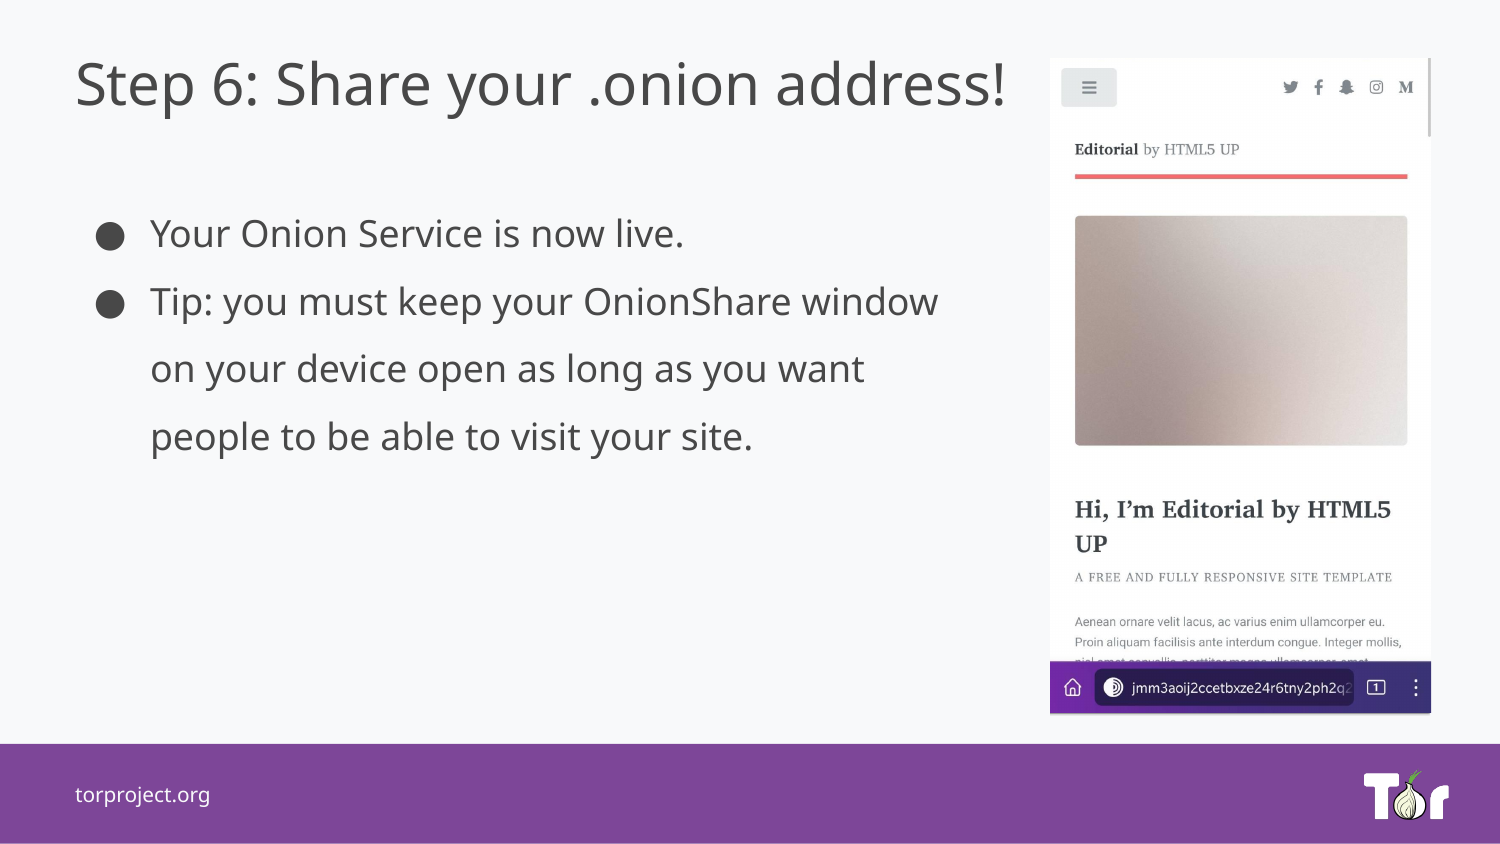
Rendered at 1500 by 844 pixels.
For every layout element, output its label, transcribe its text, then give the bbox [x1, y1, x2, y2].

picture [1050, 58, 1432, 713]
picture [1364, 768, 1449, 820]
title Step 6: Share your .onion address! [75, 46, 1436, 141]
list Your Onion Service is now live. Tip: you must keep your OnionShare window on your device open as long as you want people to be able to visit your site. [75, 187, 982, 713]
